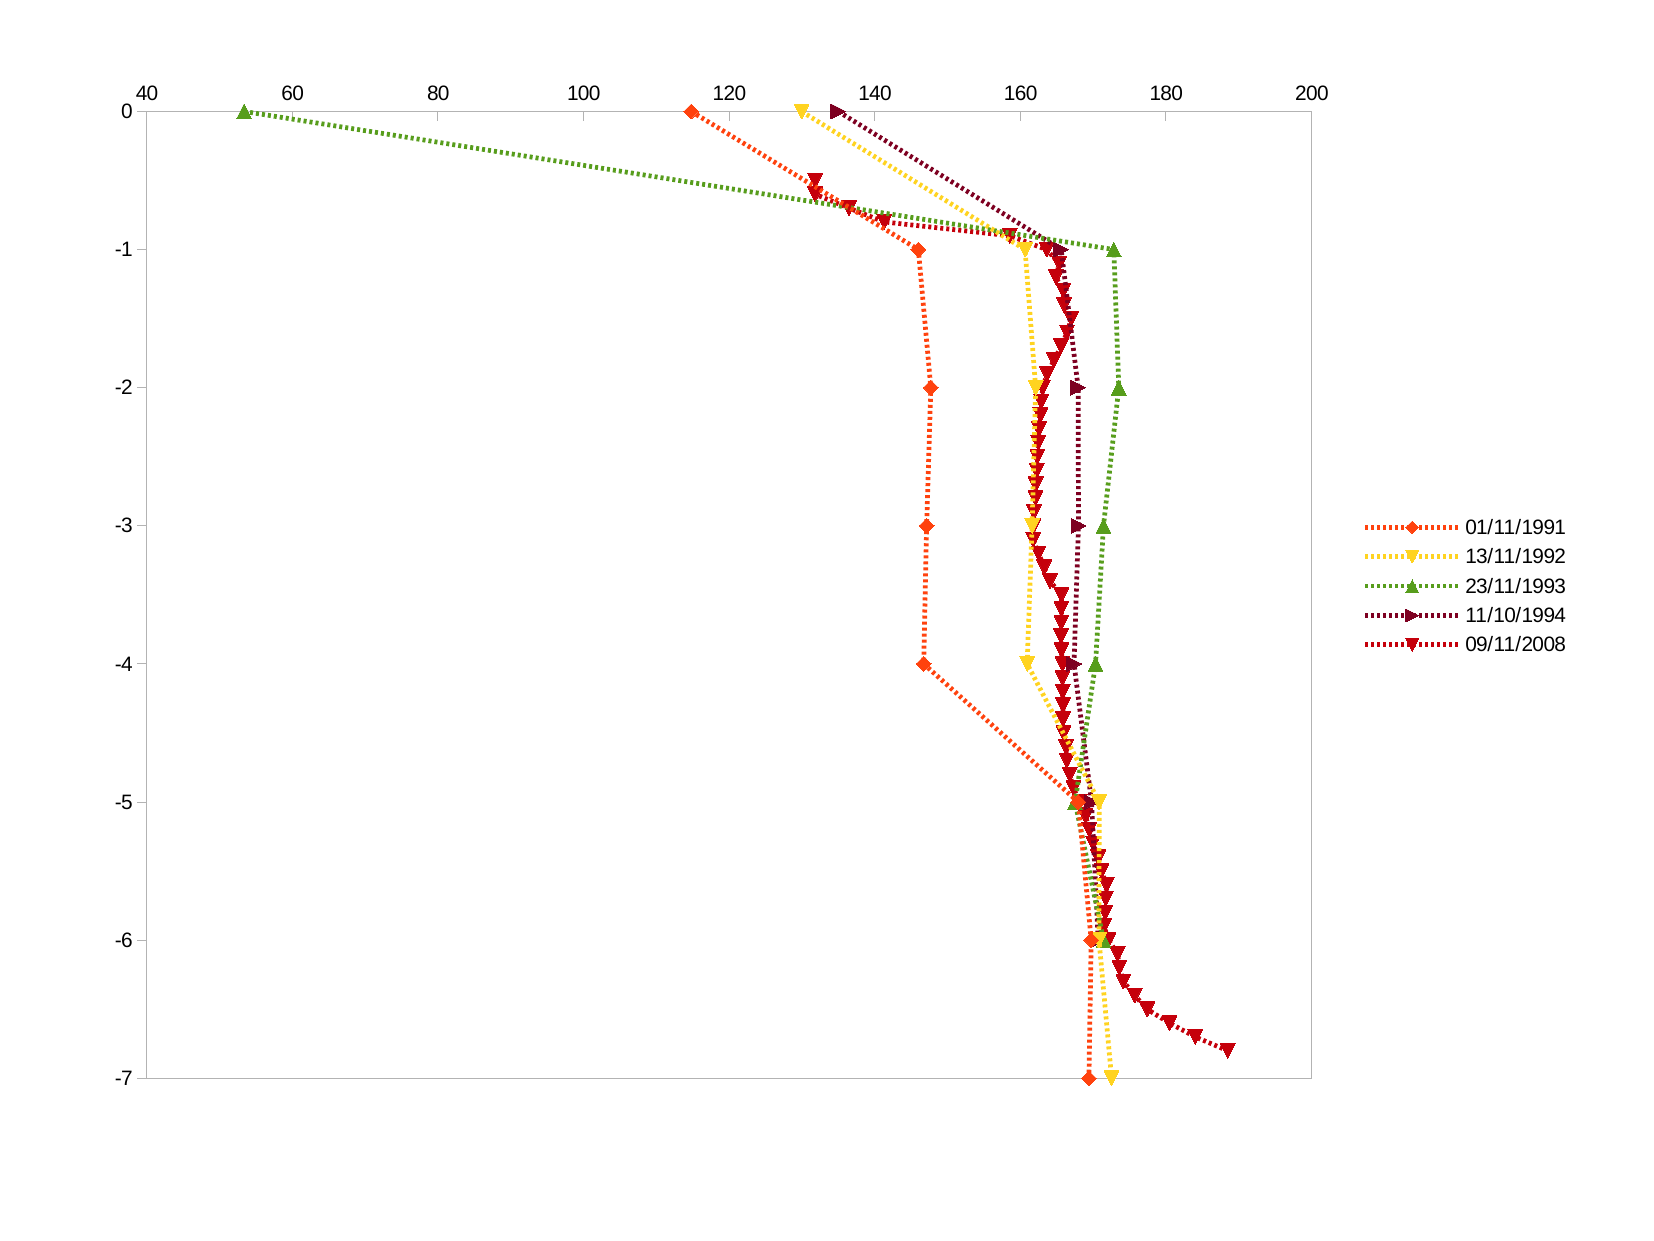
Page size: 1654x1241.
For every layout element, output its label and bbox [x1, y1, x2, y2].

chart [84, 61, 1585, 1112]
